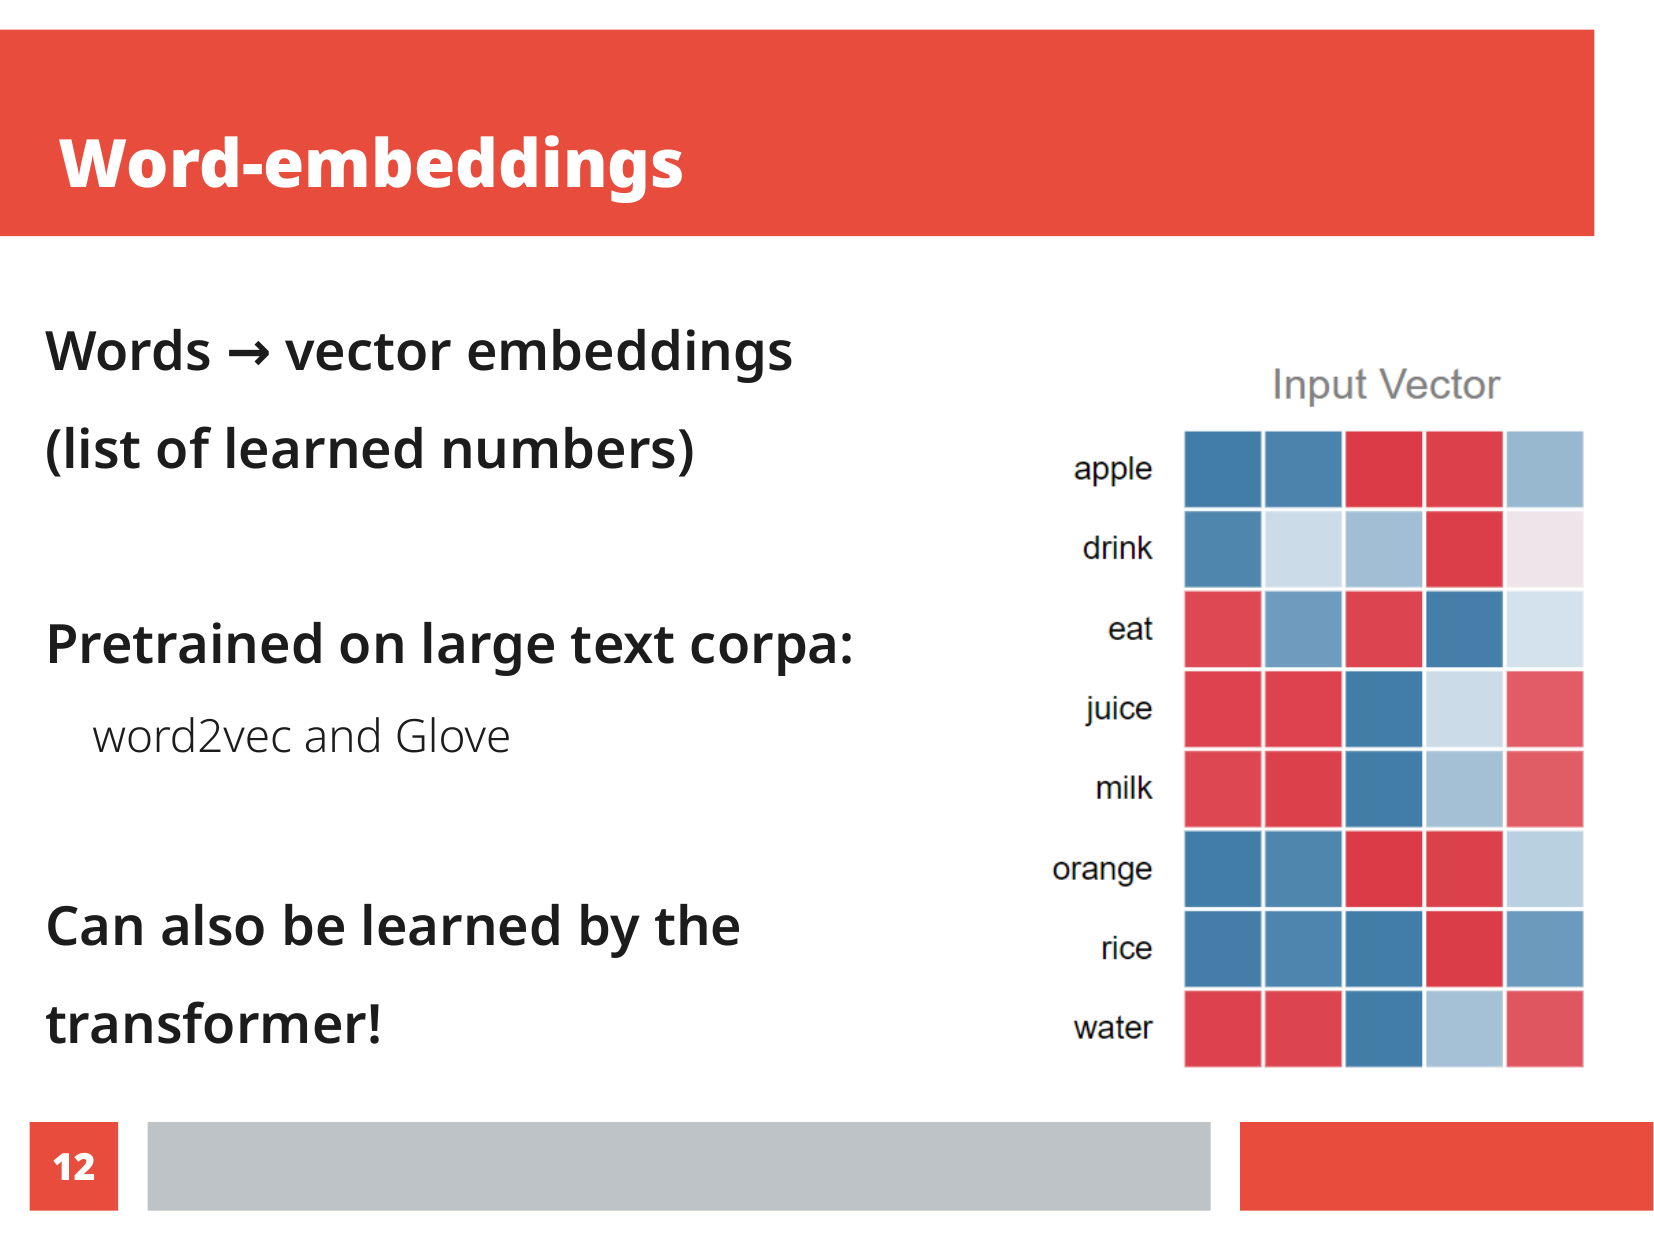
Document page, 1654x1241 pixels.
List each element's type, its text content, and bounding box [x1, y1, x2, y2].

title Word-embeddings [59, 59, 1595, 207]
list Words → vector embeddings (list of learned numbers) Pretrained on large text corpa: word2vec and Glove Can also be learned by the transformer! [45, 312, 1051, 1081]
picture [1050, 344, 1614, 1096]
